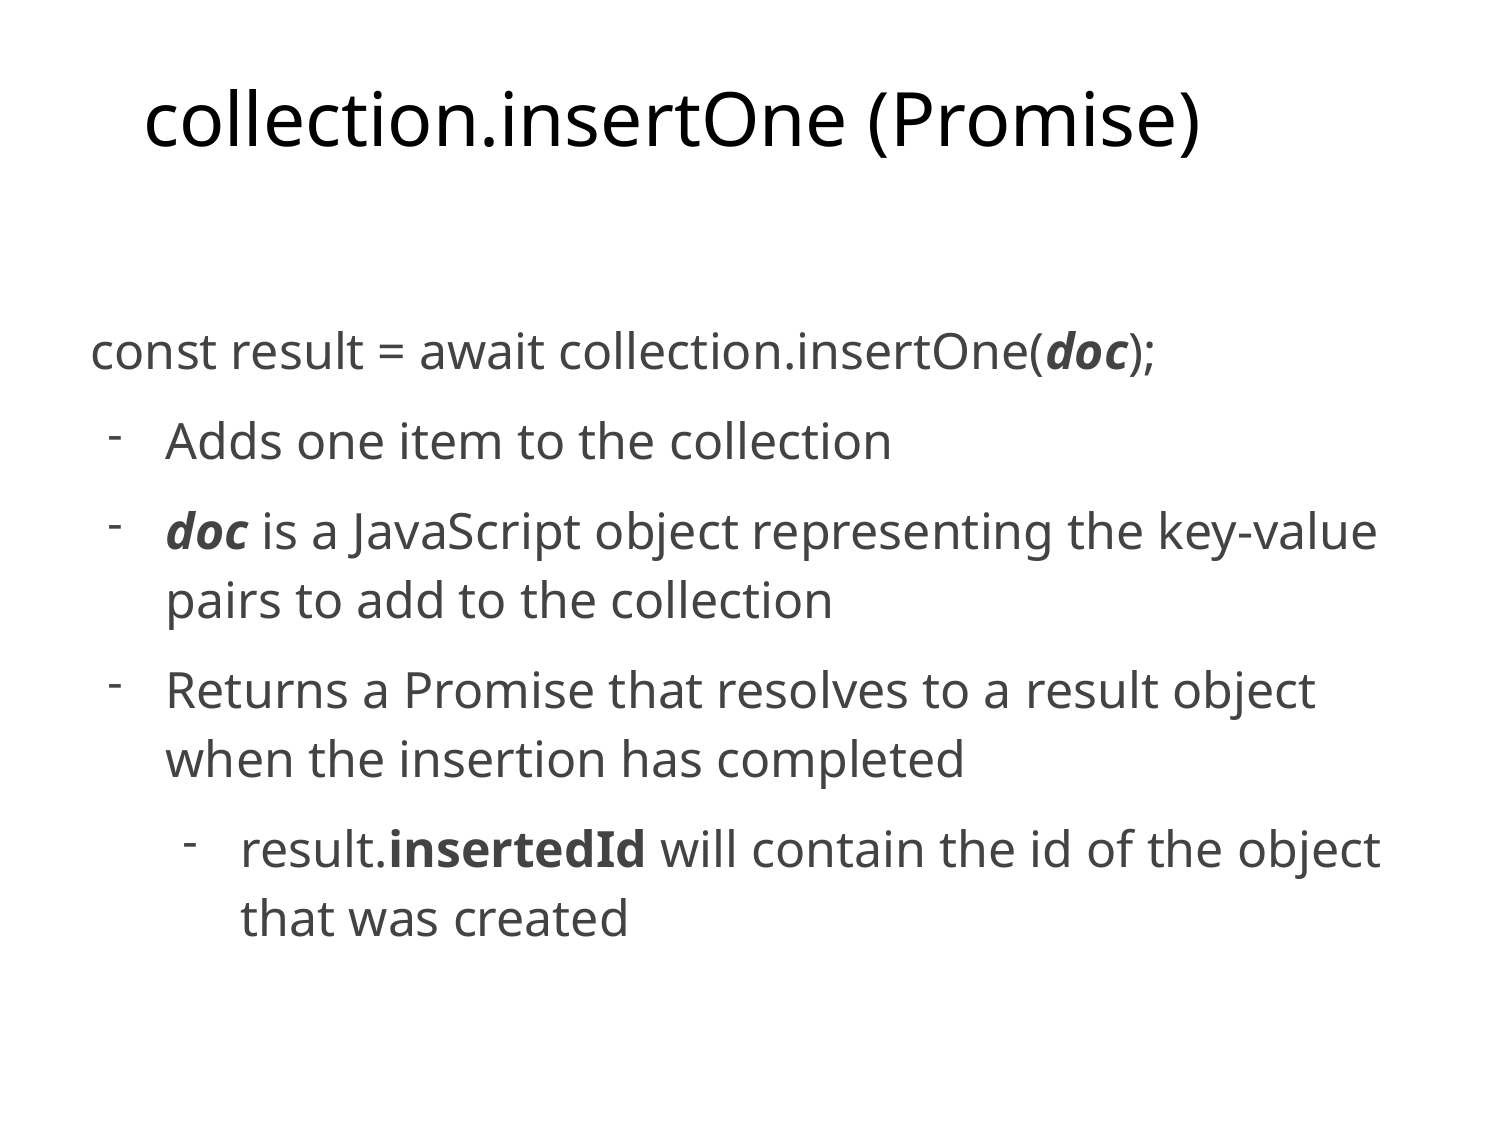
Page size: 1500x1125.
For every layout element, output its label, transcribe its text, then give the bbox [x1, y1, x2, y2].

title collection.insertOne (Promise) [128, 56, 1372, 183]
list const result = await collection.insertOne(doc); Adds one item to the collection doc is a JavaScript object representing the key-value pairs to add to the collection Returns a Promise that resolves to a result object when the insertion has completed result.insertedId will contain the id of the object that was created [75, 295, 1425, 885]
